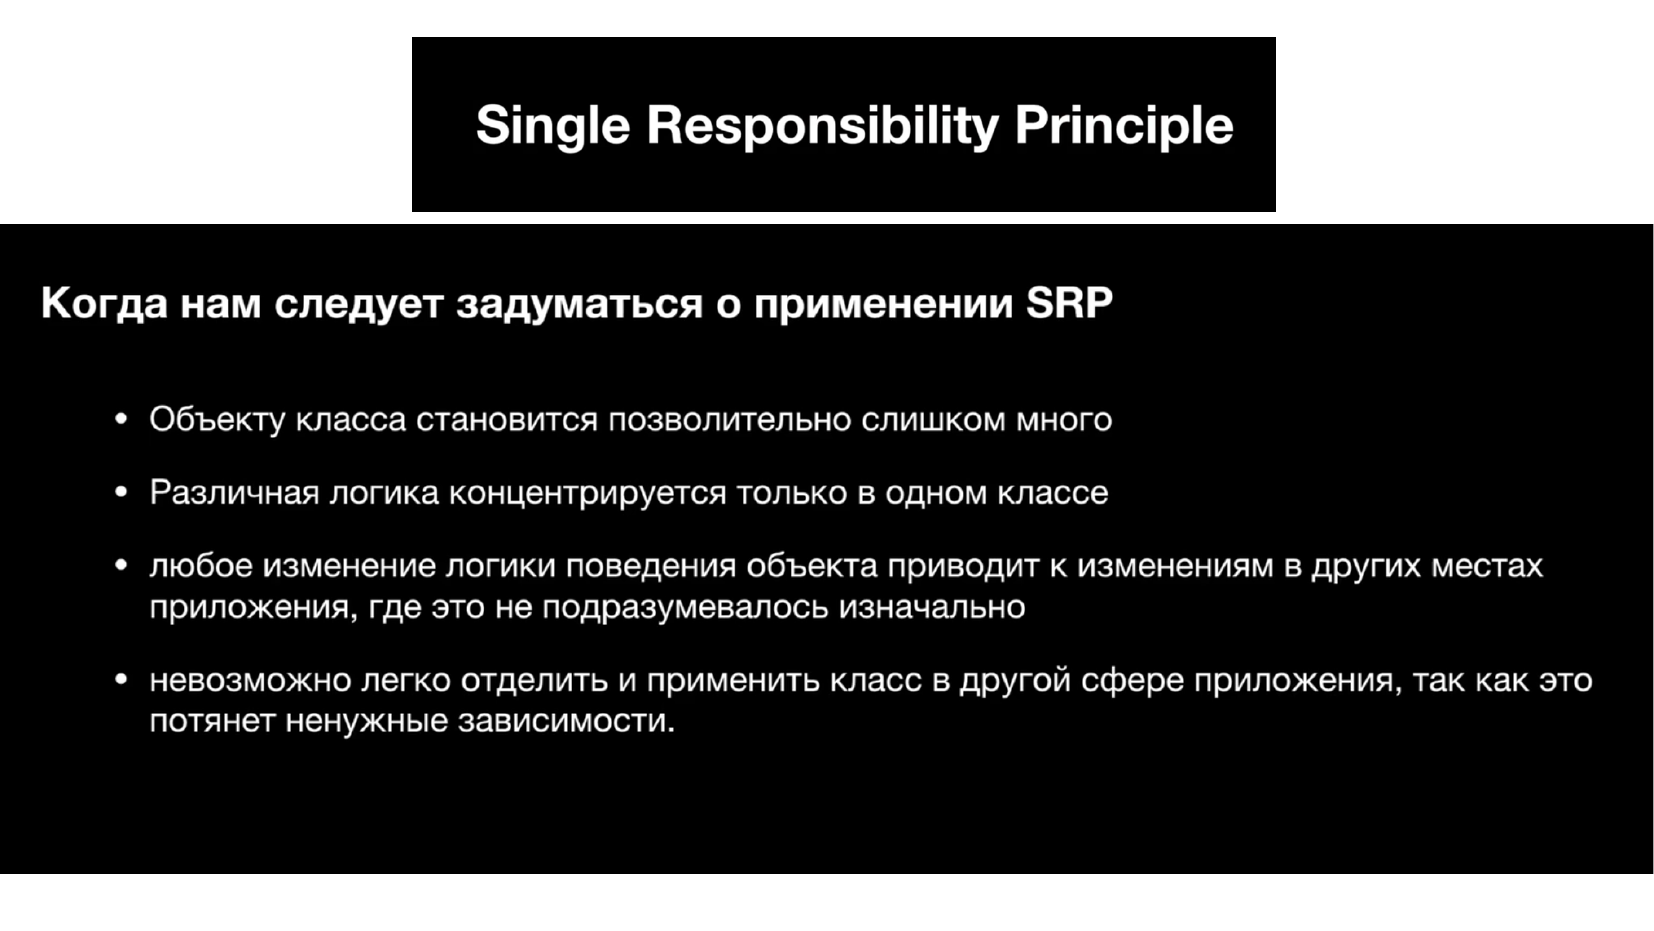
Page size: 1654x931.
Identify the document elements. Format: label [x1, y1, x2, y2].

picture [412, 37, 1276, 212]
picture [0, 224, 1654, 874]
